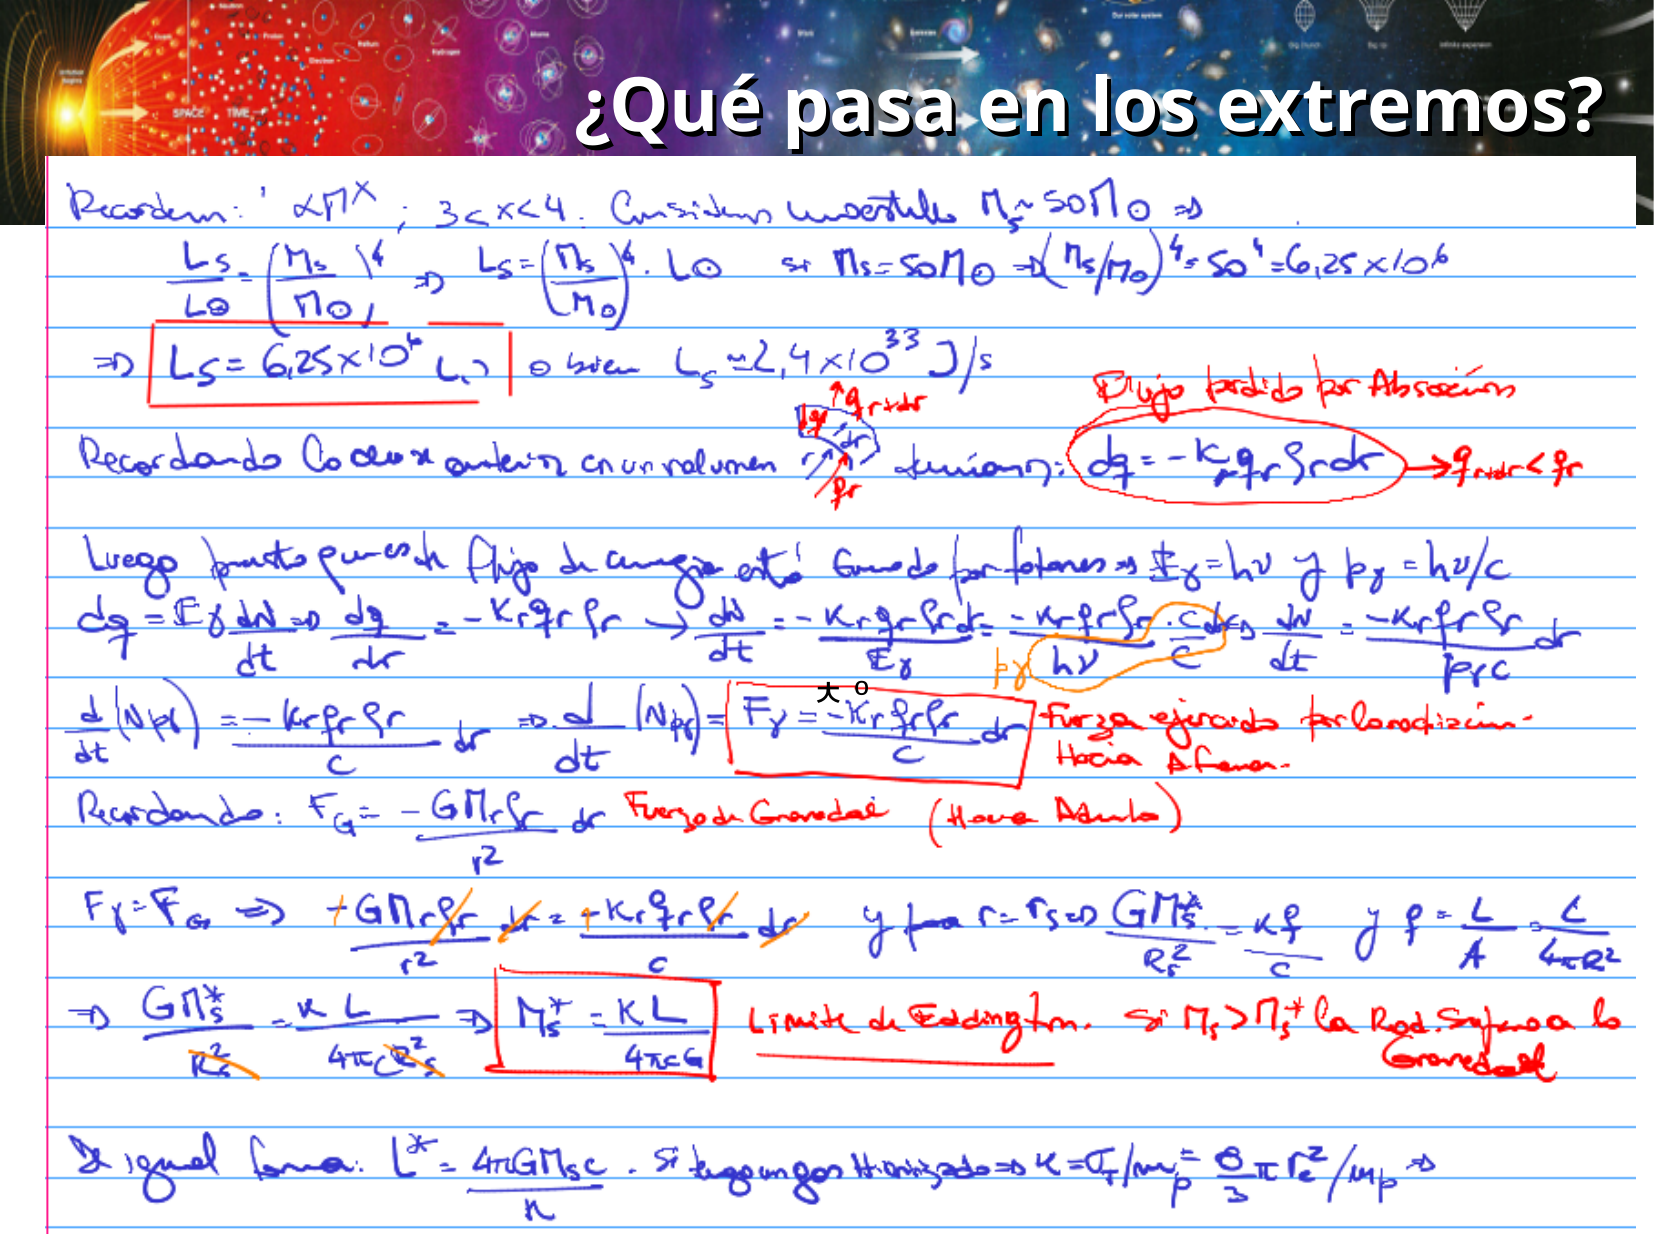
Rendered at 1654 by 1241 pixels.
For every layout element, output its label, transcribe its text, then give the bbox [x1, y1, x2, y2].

title ¿Qué pasa en los extremos? [45, 15, 1606, 156]
picture [0, 0, 1654, 1234]
